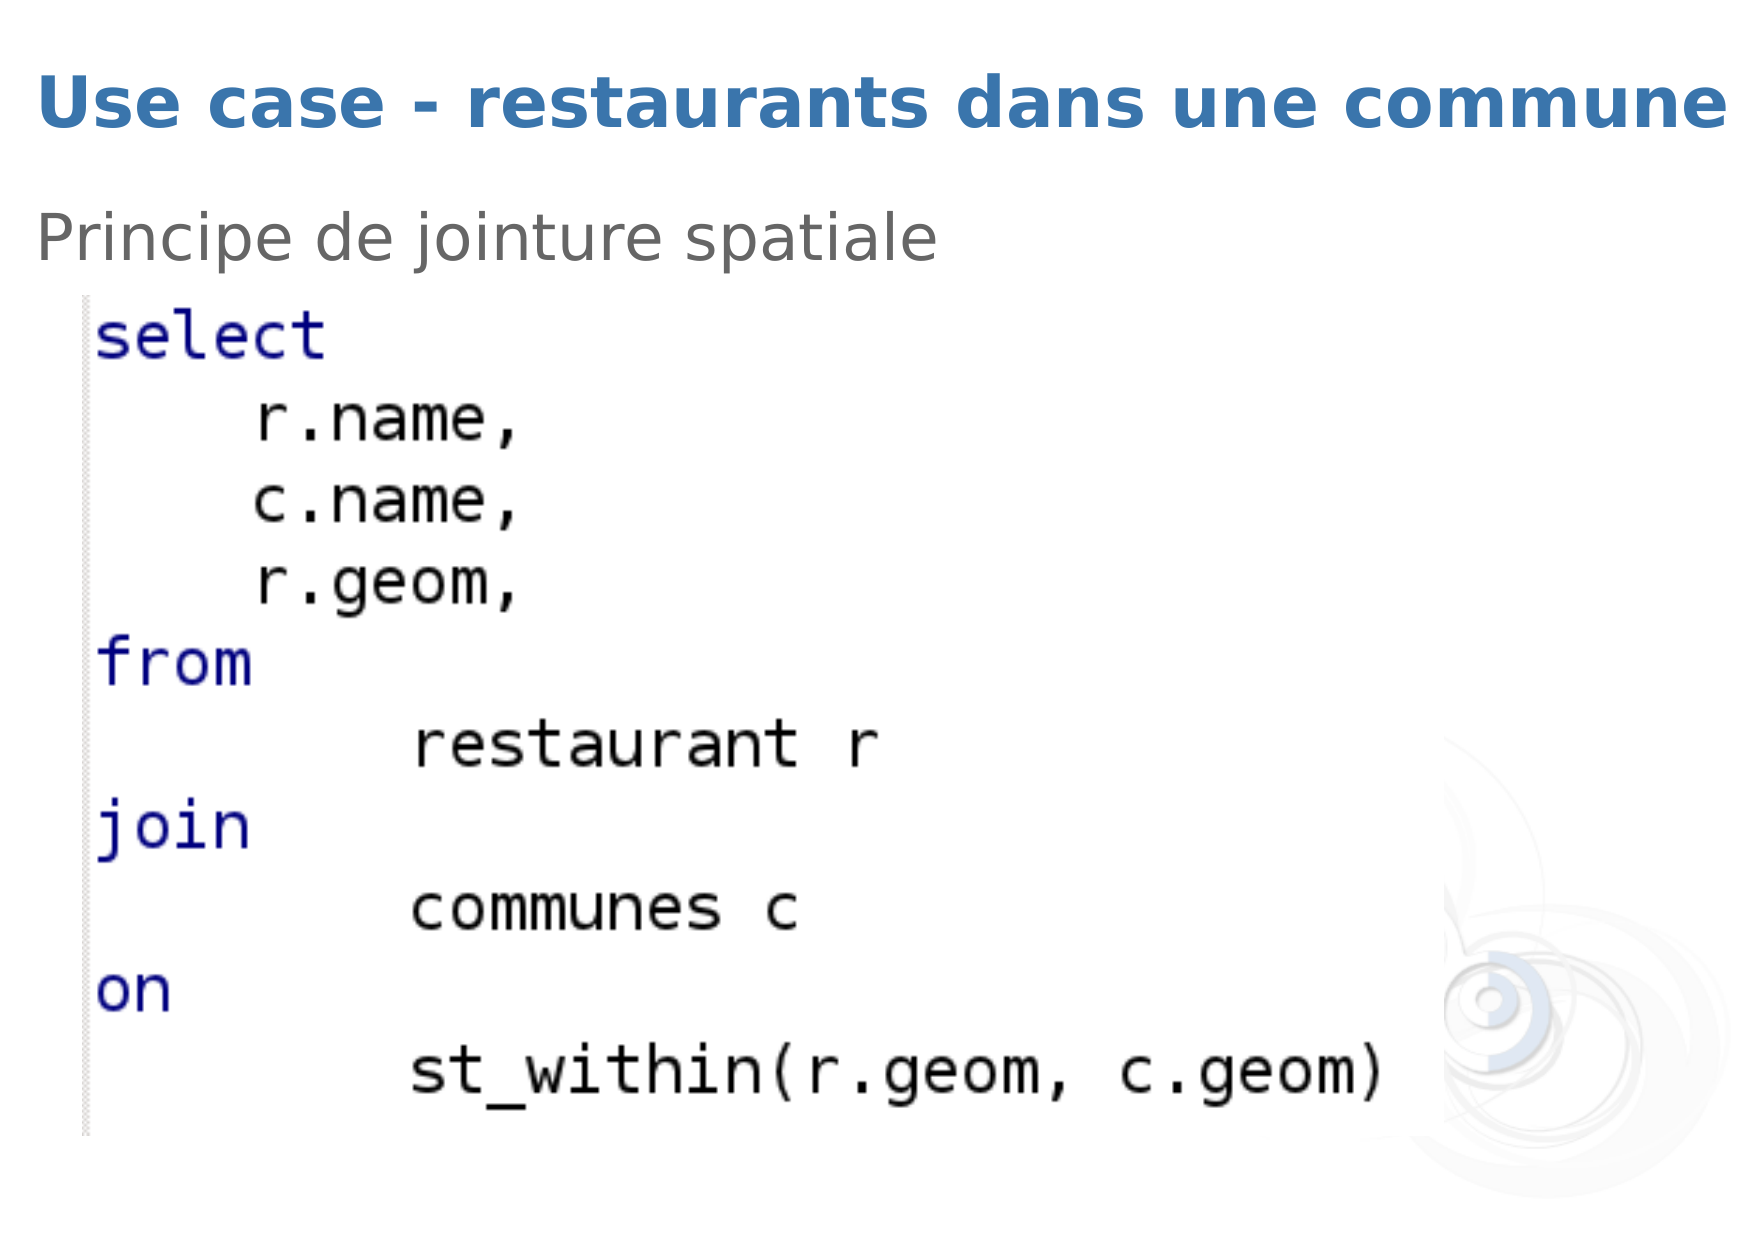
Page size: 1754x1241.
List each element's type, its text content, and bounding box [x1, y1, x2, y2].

list Principe de jointure spatiale [35, 200, 1708, 361]
picture [82, 295, 1444, 1136]
title Use case - restaurants dans une commune [35, 51, 1754, 154]
list > Shapefile GUI (shp2pgsql) > GDAL/OGR > OSM (osm2pgsql, osmosis…) [1092, 679, 1754, 1241]
